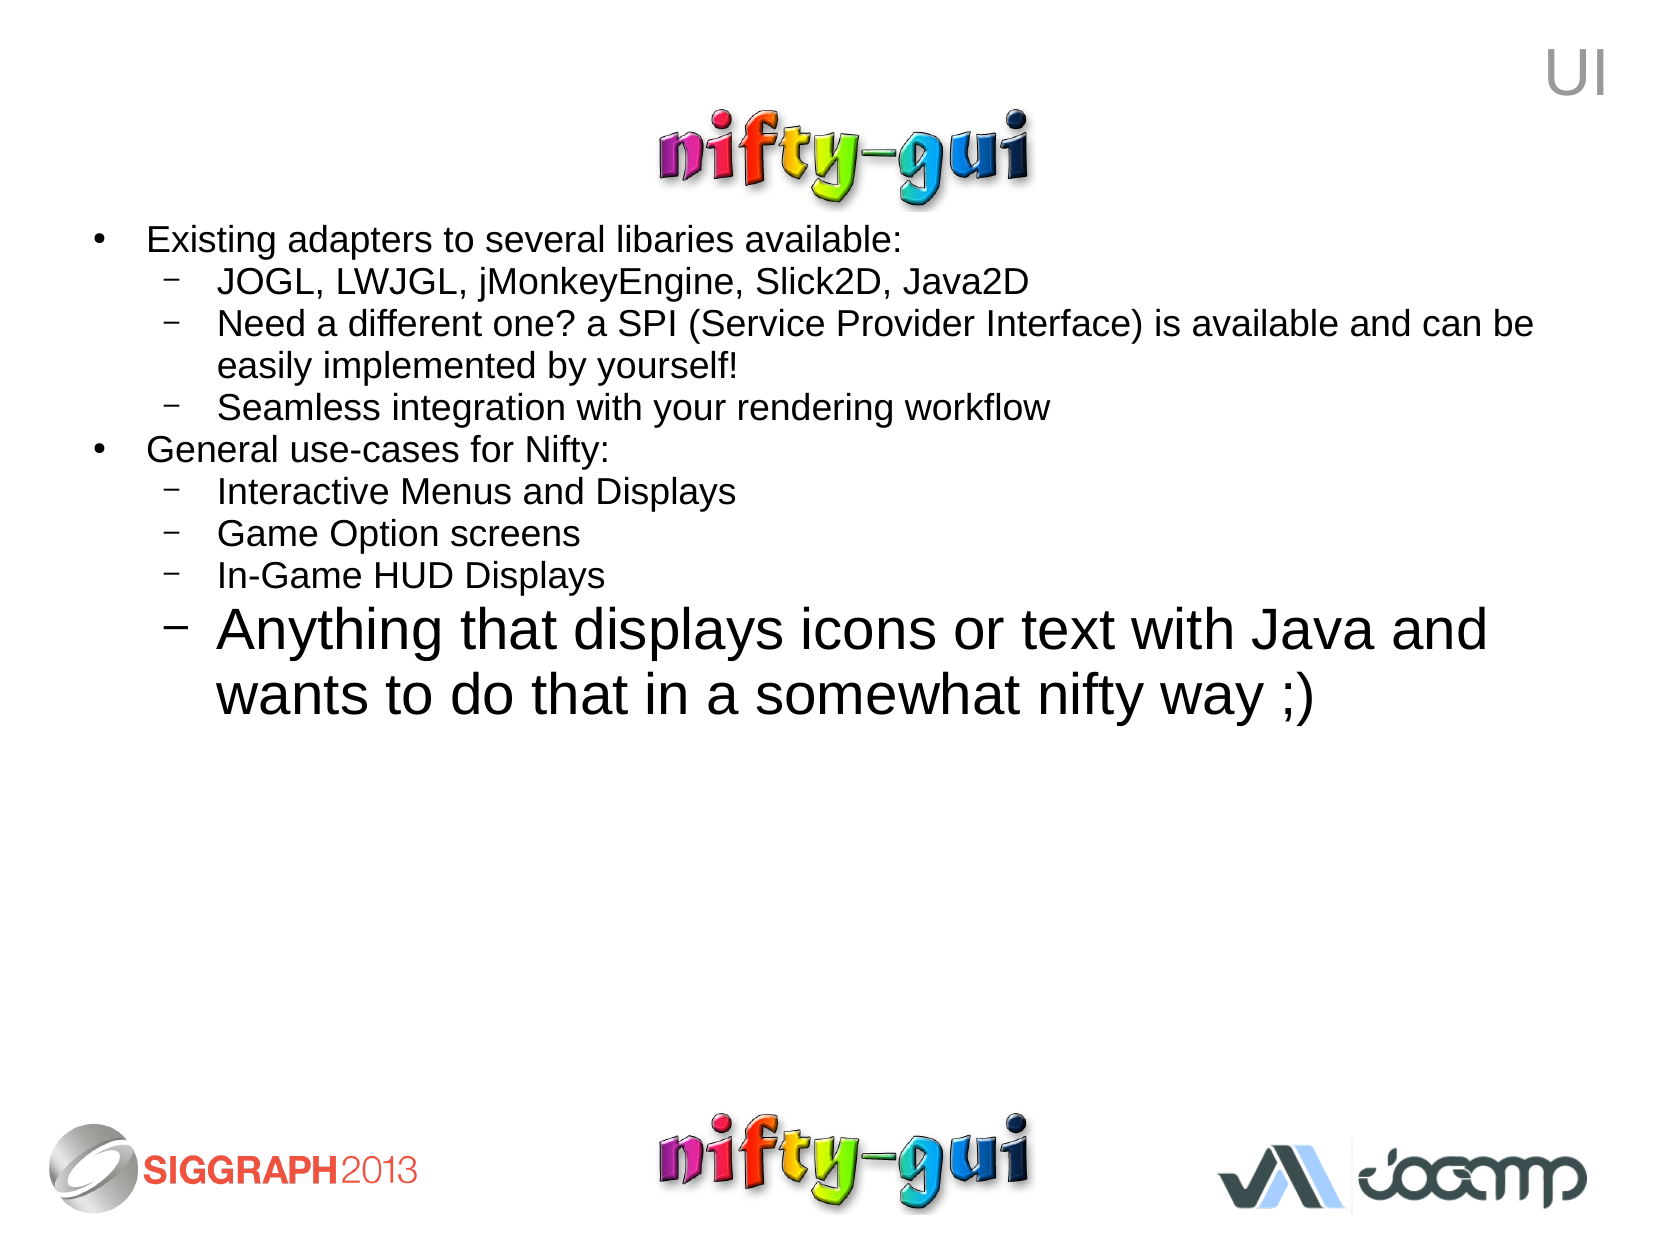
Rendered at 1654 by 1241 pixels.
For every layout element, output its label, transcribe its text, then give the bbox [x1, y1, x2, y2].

picture [652, 104, 1036, 211]
picture [652, 1108, 1036, 1216]
text_box Existing adapters to several libaries available: JOGL, LWJGL, jMonkeyEngine, Slick2D, Java2D Need a different one? a SPI (Service Provider Interface) is available and can be easily implemented by yourself! Seamless integration with your rendering workflow General use-cases for Nifty: Interactive Menus and Displays Game Option screens In-Game HUD Displays Anything that displays icons or text with Java and wants to do that in a somewhat nifty way ;) [60, 211, 1592, 1081]
picture [45, 1122, 421, 1215]
picture [1215, 1139, 1587, 1215]
text_box UI [1529, 27, 1642, 132]
